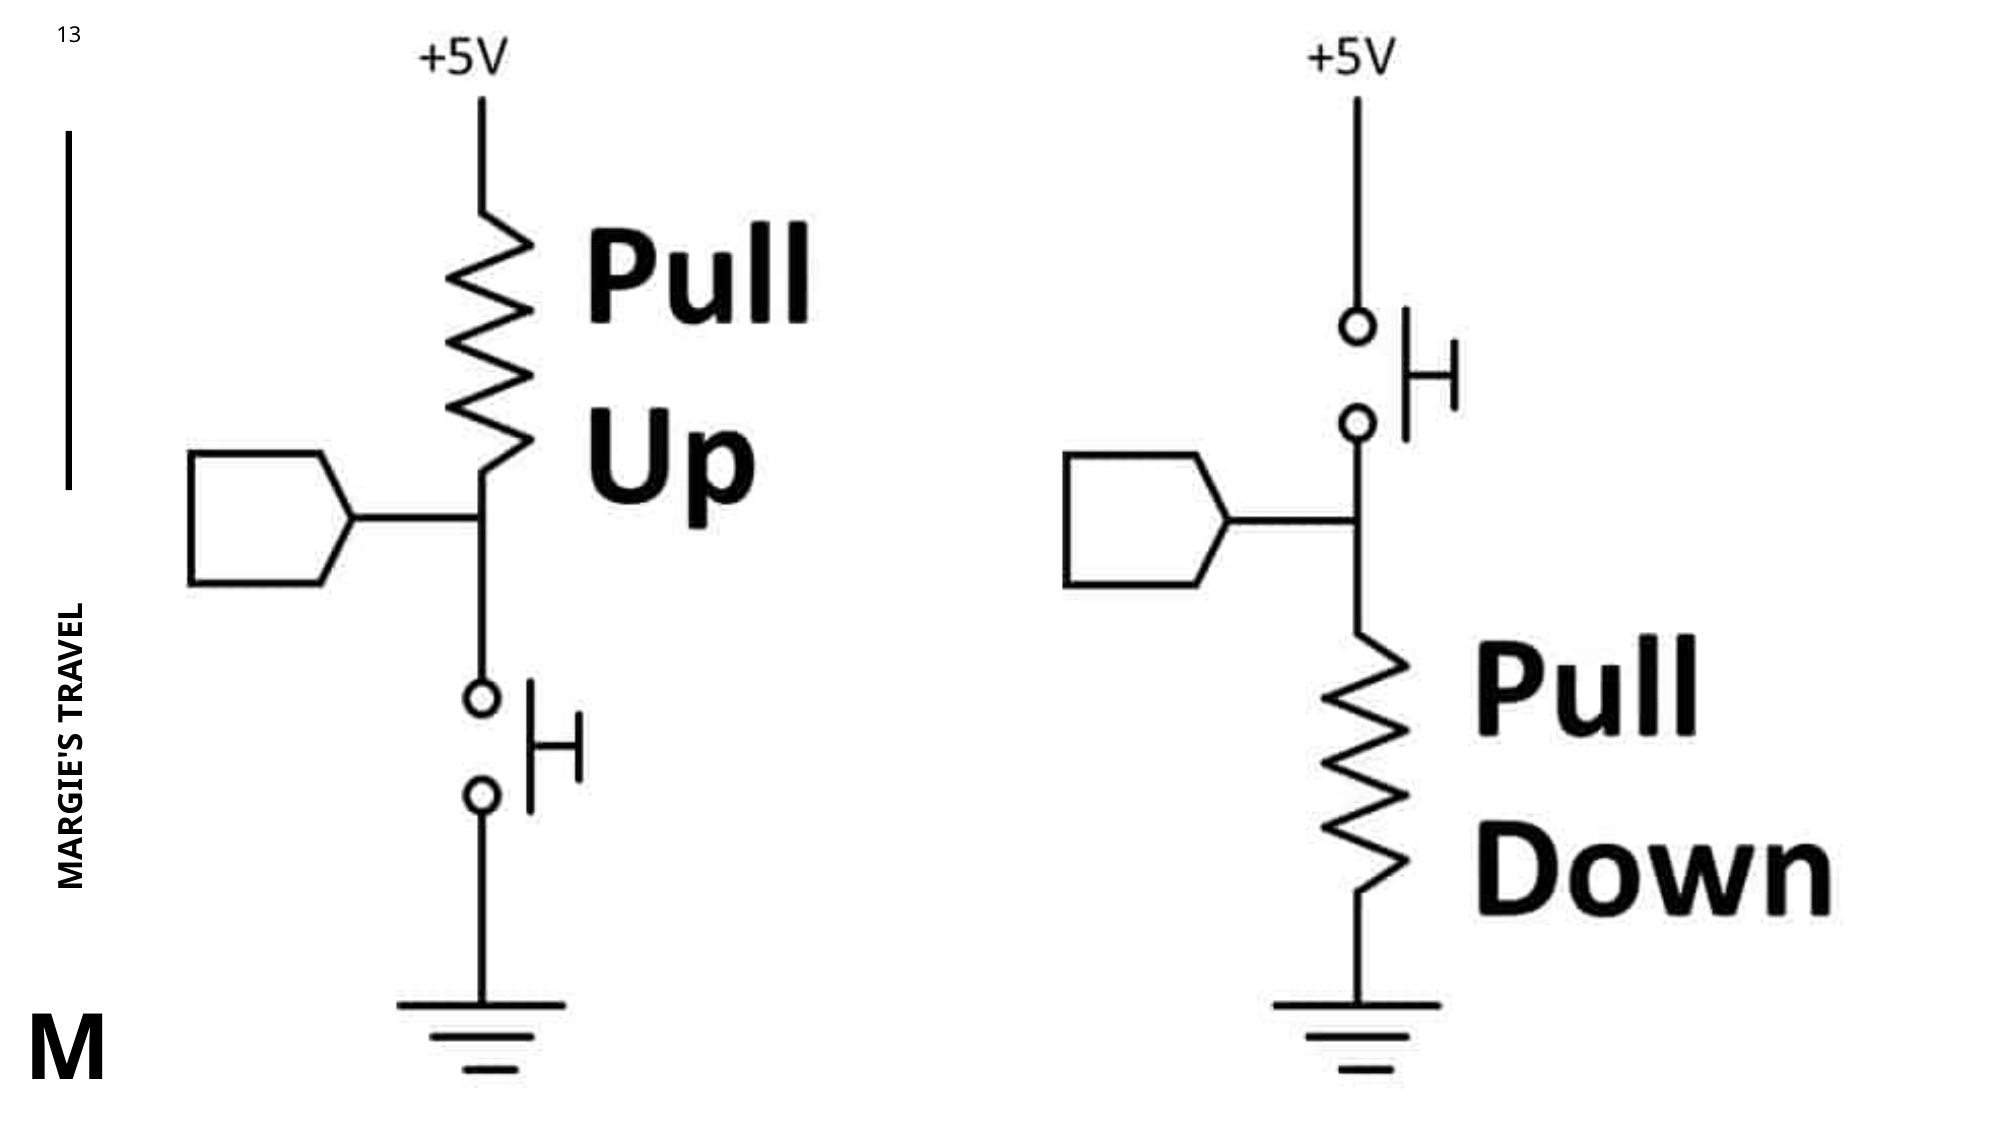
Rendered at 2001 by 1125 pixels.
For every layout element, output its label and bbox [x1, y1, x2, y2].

picture [137, 0, 1863, 1125]
